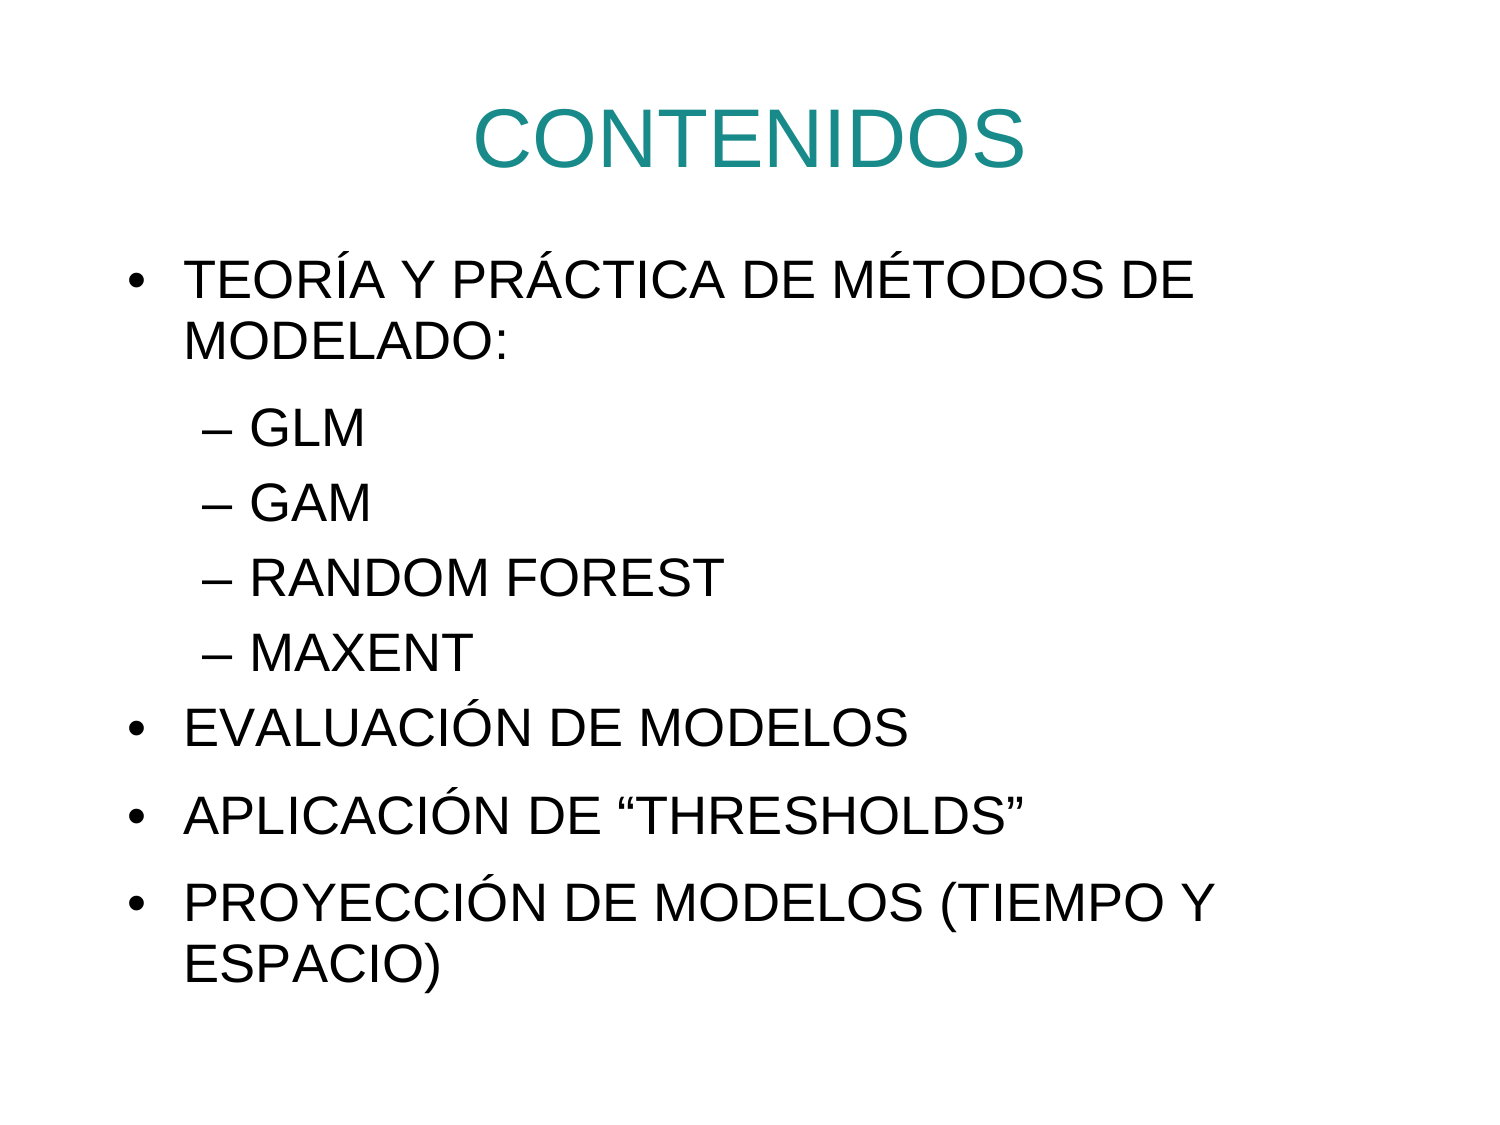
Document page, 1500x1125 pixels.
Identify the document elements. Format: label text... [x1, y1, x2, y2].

list TEORÍA Y PRÁCTICA DE MÉTODOS DE MODELADO: GLM GAM RANDOM FOREST MAXENT EVALUACIÓN DE MODELOS APLICACIÓN DE “THRESHOLDS” PROYECCIÓN DE MODELOS (TIEMPO Y ESPACIO) [112, 241, 1445, 955]
title CONTENIDOS [112, 68, 1388, 209]
